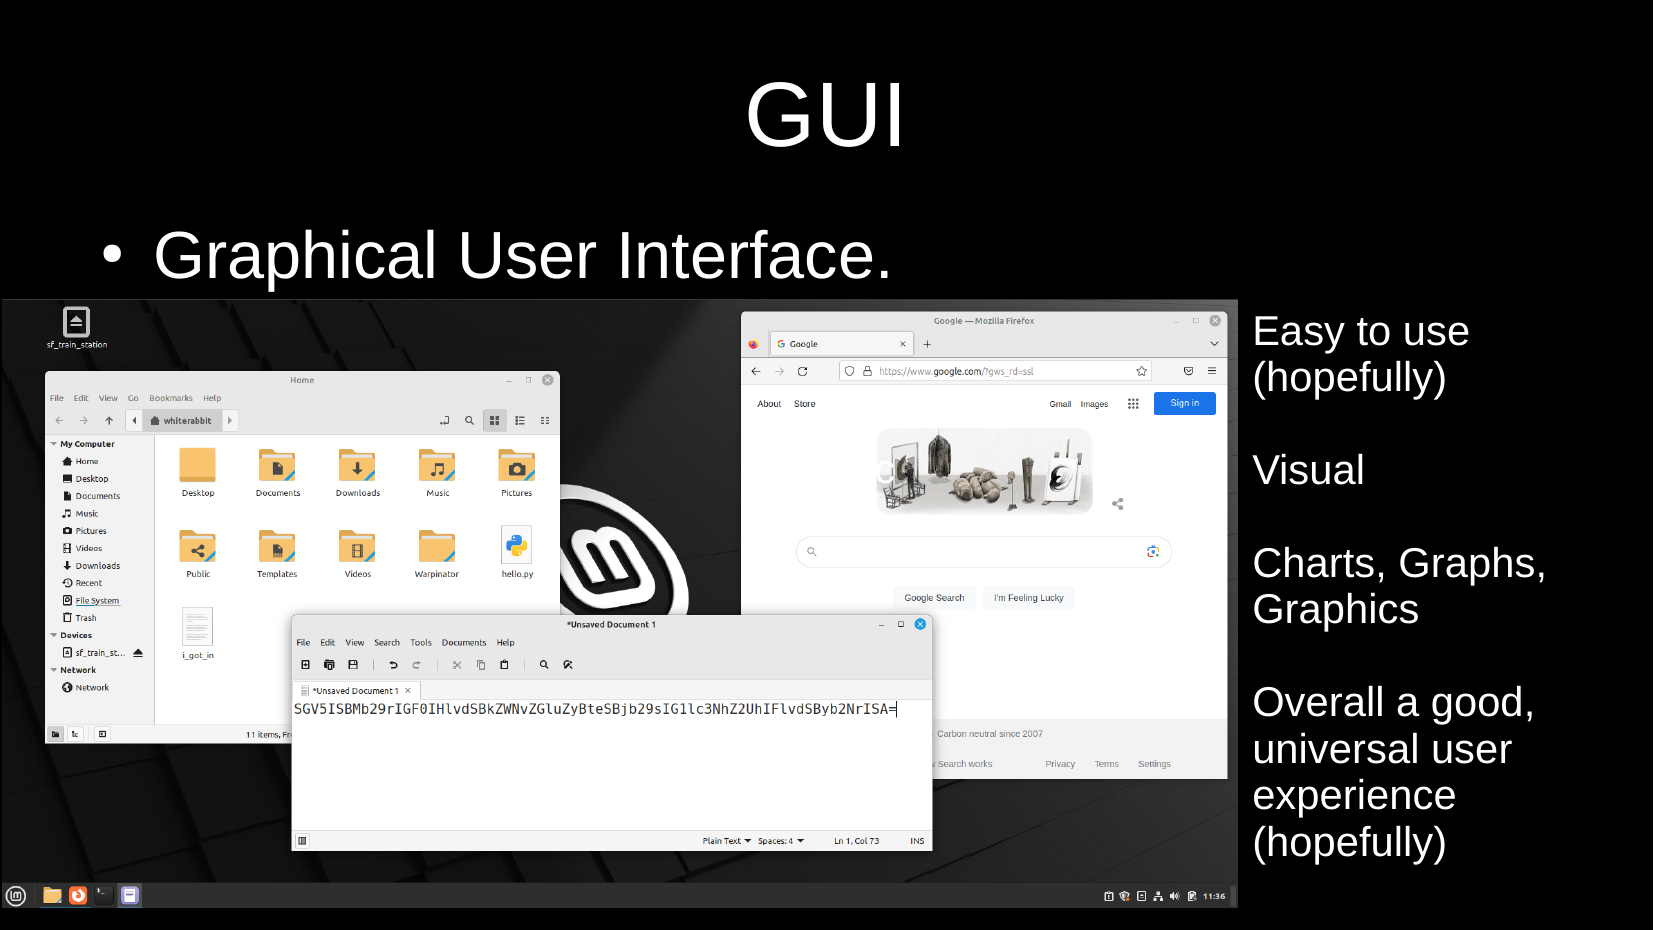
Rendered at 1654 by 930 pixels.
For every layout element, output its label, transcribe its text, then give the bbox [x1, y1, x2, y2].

text_box Easy to use (hopefully) Visual Charts, Graphs, Graphics Overall a good, universal user experience (hopefully) [1237, 300, 1651, 901]
title GUI [82, 37, 1571, 193]
picture [2, 299, 1238, 908]
text_box Interface [741, 438, 917, 547]
list Graphical User Interface. [82, 217, 1571, 300]
